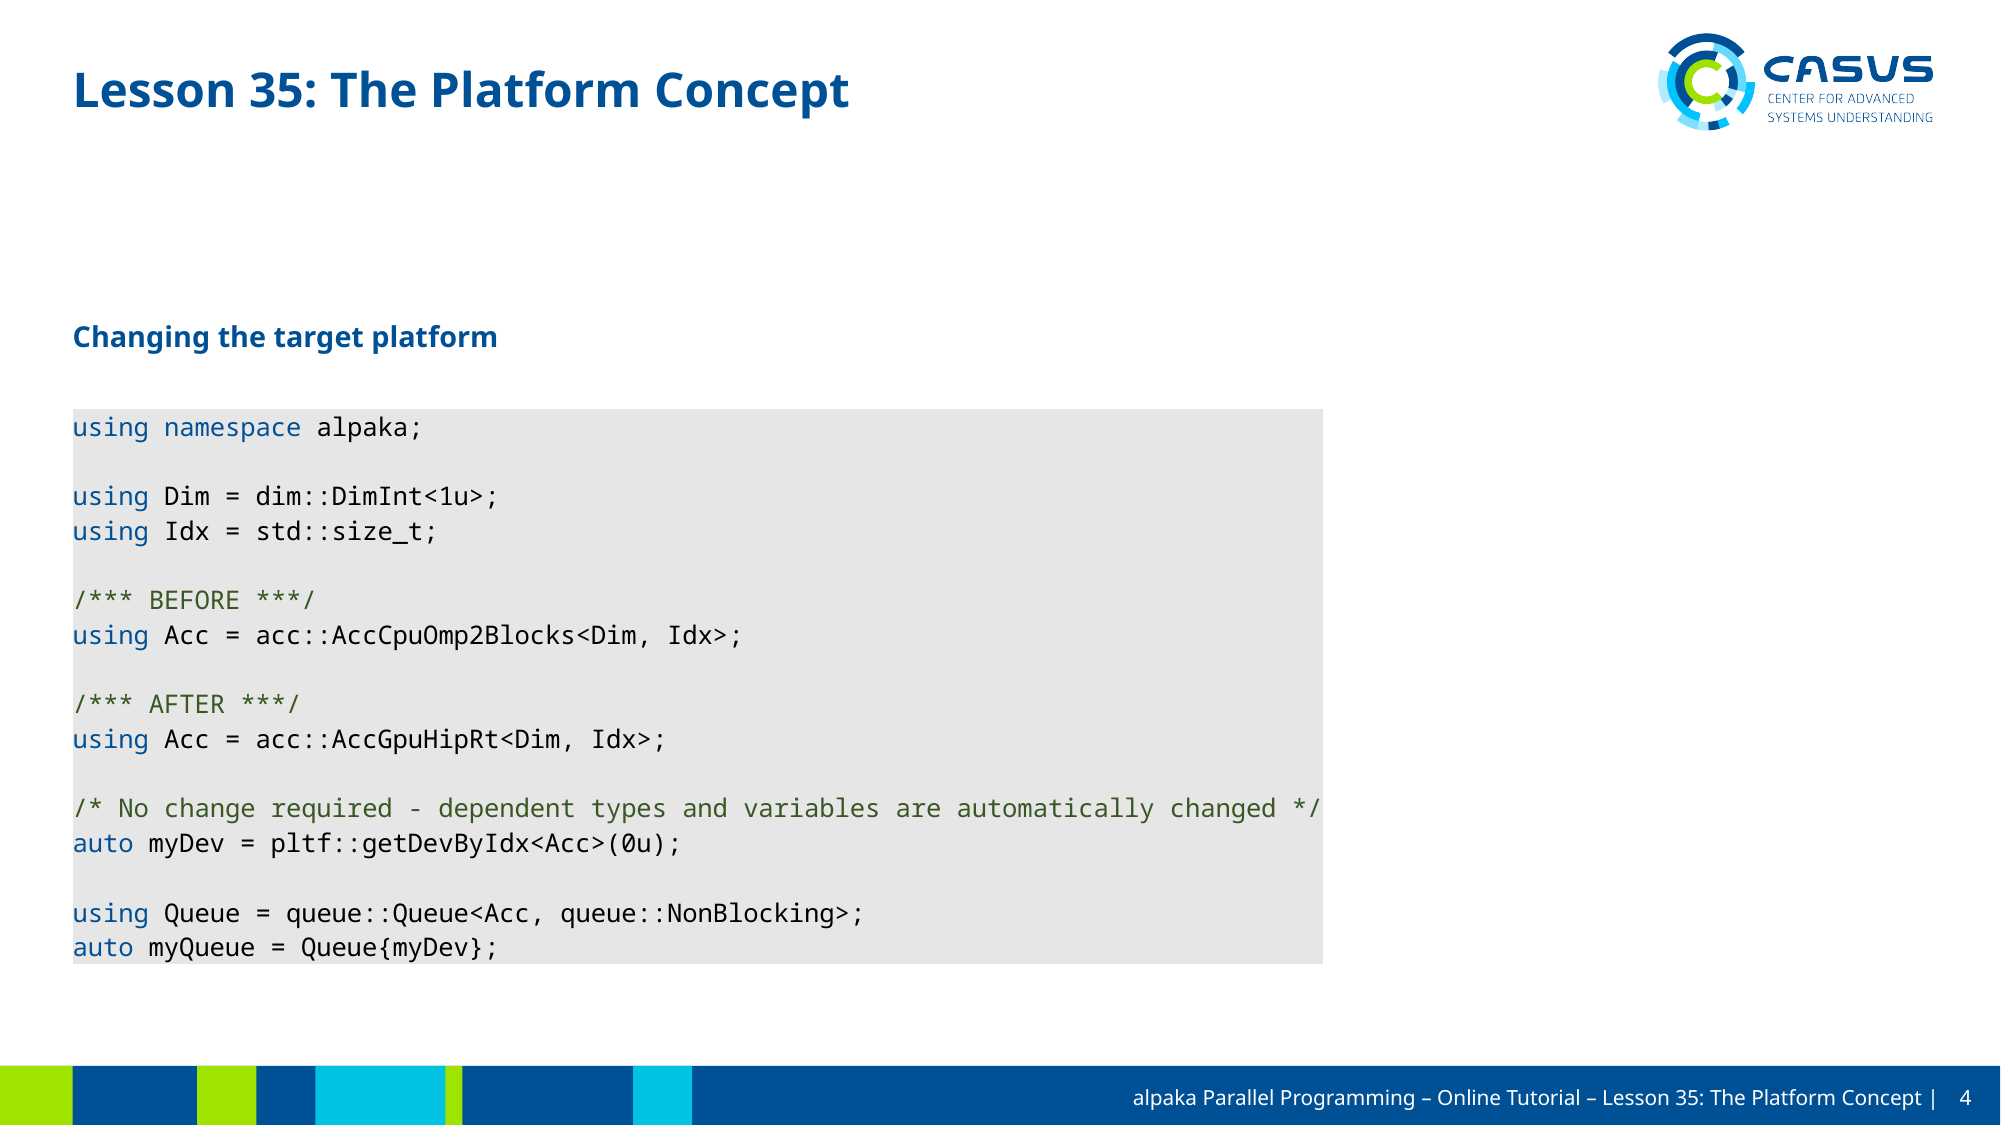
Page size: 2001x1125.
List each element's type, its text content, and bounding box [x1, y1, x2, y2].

picture [1658, 33, 1933, 131]
list Changing the target platform using namespace alpaka; using Dim = dim::DimInt<1u>; using Idx = std::size_t; /*** BEFORE ***/ using Acc = acc::AccCpuOmp2Blocks<Dim, Idx>; /*** AFTER ***/ using Acc = acc::AccGpuHipRt<Dim, Idx>; /* No change required - dependent types and variables are automatically changed */ auto myDev = pltf::getDevByIdx<Acc>(0u); using Queue = queue::Queue<Acc, queue::NonBlocking>; auto myQueue = Queue{myDev}; [72, 316, 1620, 979]
title Lesson 35: The Platform Concept [72, 54, 1620, 123]
